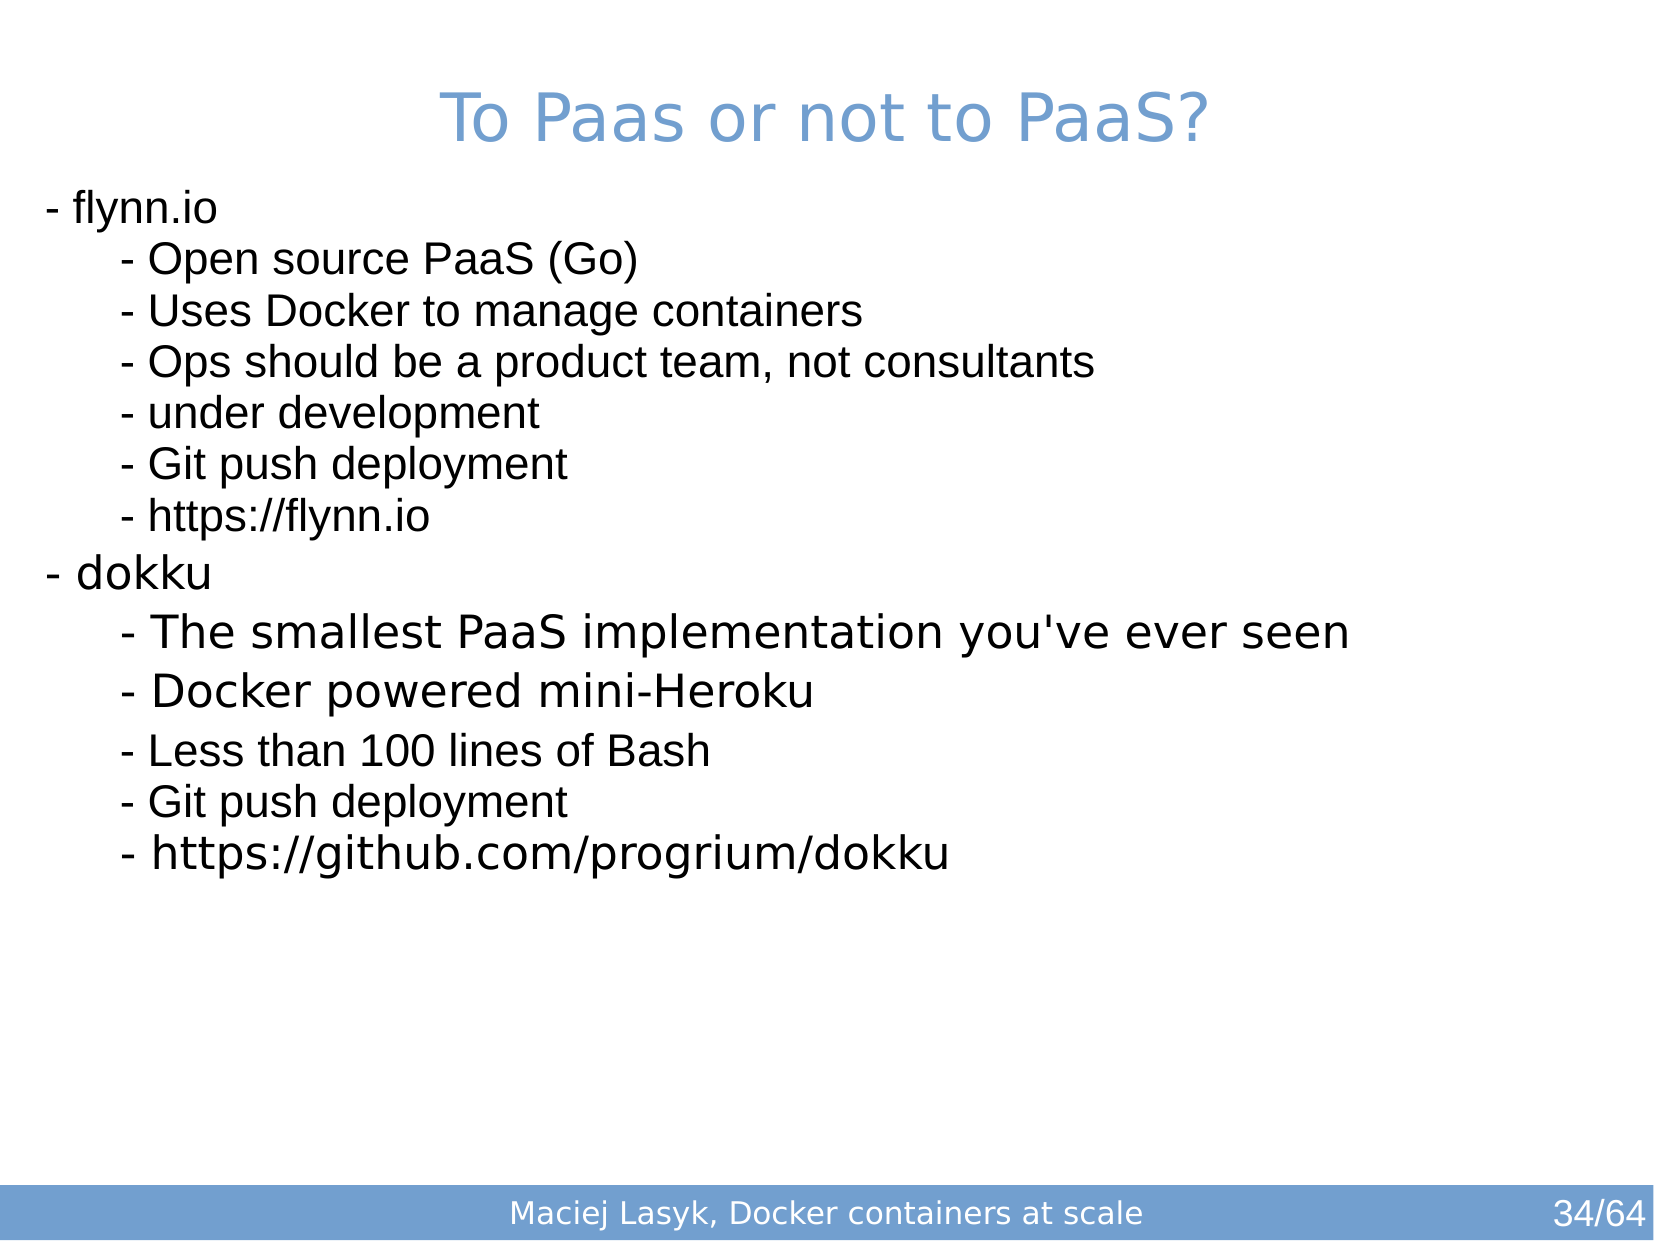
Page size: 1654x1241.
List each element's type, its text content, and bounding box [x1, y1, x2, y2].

text_box 34/64 [1527, 1185, 1654, 1241]
text_box - flynn.io - Open source PaaS (Go) - Uses Docker to manage containers - Ops should be a product team, not consultants - under development - Git push deployment - https://flynn.io - dokku - The smallest PaaS implementation you've ever seen - Docker powered mini-Heroku - Less than 100 lines of Bash - Git push deployment - https://github.com/progrium/dokku [30, 174, 1366, 940]
text_box Maciej Lasyk, Docker containers at scale [494, 1188, 1160, 1240]
text_box To Paas or not to PaaS? [426, 72, 1228, 166]
text_box [0, 1185, 1527, 1241]
